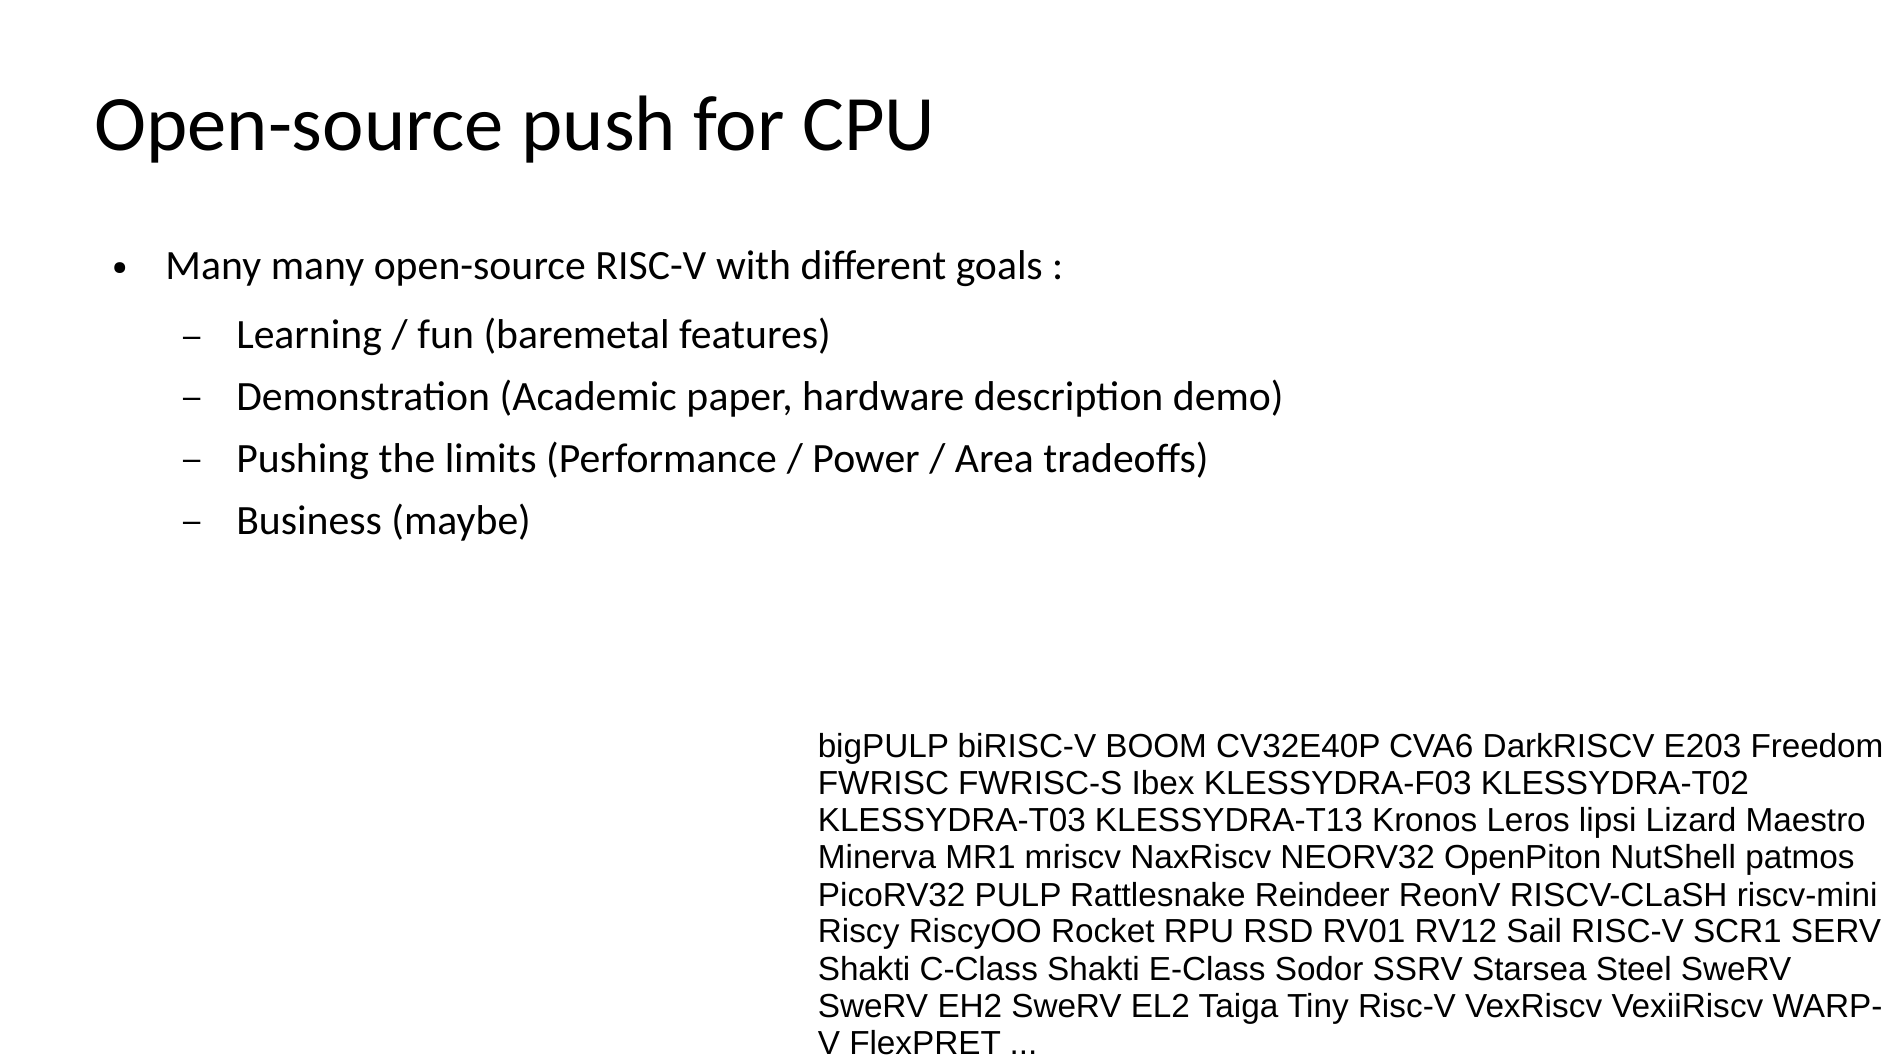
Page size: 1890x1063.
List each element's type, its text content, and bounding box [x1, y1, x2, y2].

title Open-source push for CPU [94, 42, 1796, 220]
text_box bigPULP biRISC-V BOOM CV32E40P CVA6 DarkRISCV E203 Freedom FWRISC FWRISC-S Ibex KLESSYDRA-F03 KLESSYDRA-T02 KLESSYDRA-T03 KLESSYDRA-T13 Kronos Leros lipsi Lizard Maestro Minerva MR1 mriscv NaxRiscv NEORV32 OpenPiton NutShell patmos PicoRV32 PULP Rattlesnake Reindeer ReonV RISCV-CLaSH riscv-mini Riscy RiscyOO Rocket RPU RSD RV01 RV12 Sail RISC-V SCR1 SERV Shakti C-Class Shakti E-Class Sodor SSRV Starsea Steel SweRV SweRV EH2 SweRV EL2 Taiga Tiny Risc-V VexRiscv VexiiRiscv WARP-V FlexPRET ... [803, 720, 1890, 1063]
list Many many open-source RISC-V with different goals : Learning / fun (baremetal features) Demonstration (Academic paper, hardware description demo) Pushing the limits (Performance / Power / Area tradeoffs) Business (maybe) [94, 248, 1890, 957]
